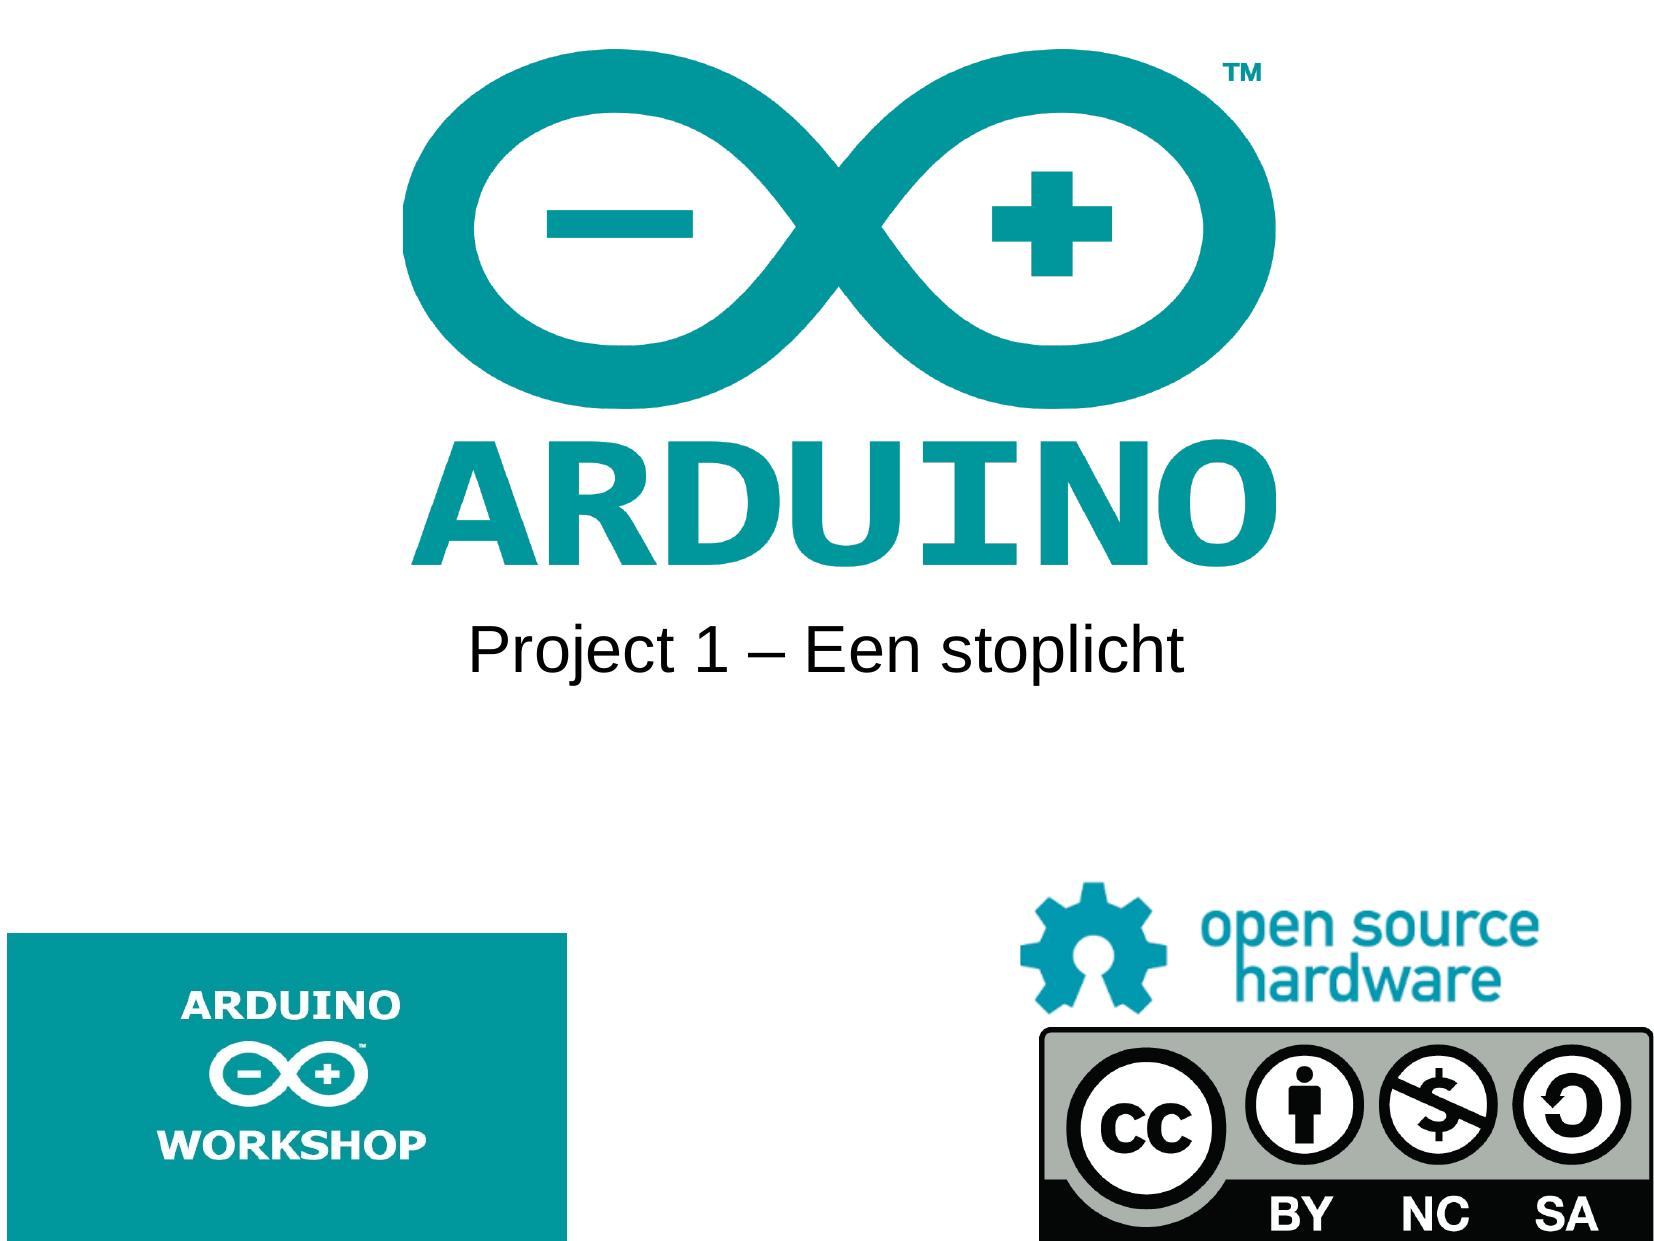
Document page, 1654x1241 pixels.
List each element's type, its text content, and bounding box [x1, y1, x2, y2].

picture [7, 933, 567, 1241]
subtitle Project 1 – Een stoplicht [82, 89, 1571, 1211]
picture [403, 49, 1276, 567]
picture [980, 850, 1654, 1241]
